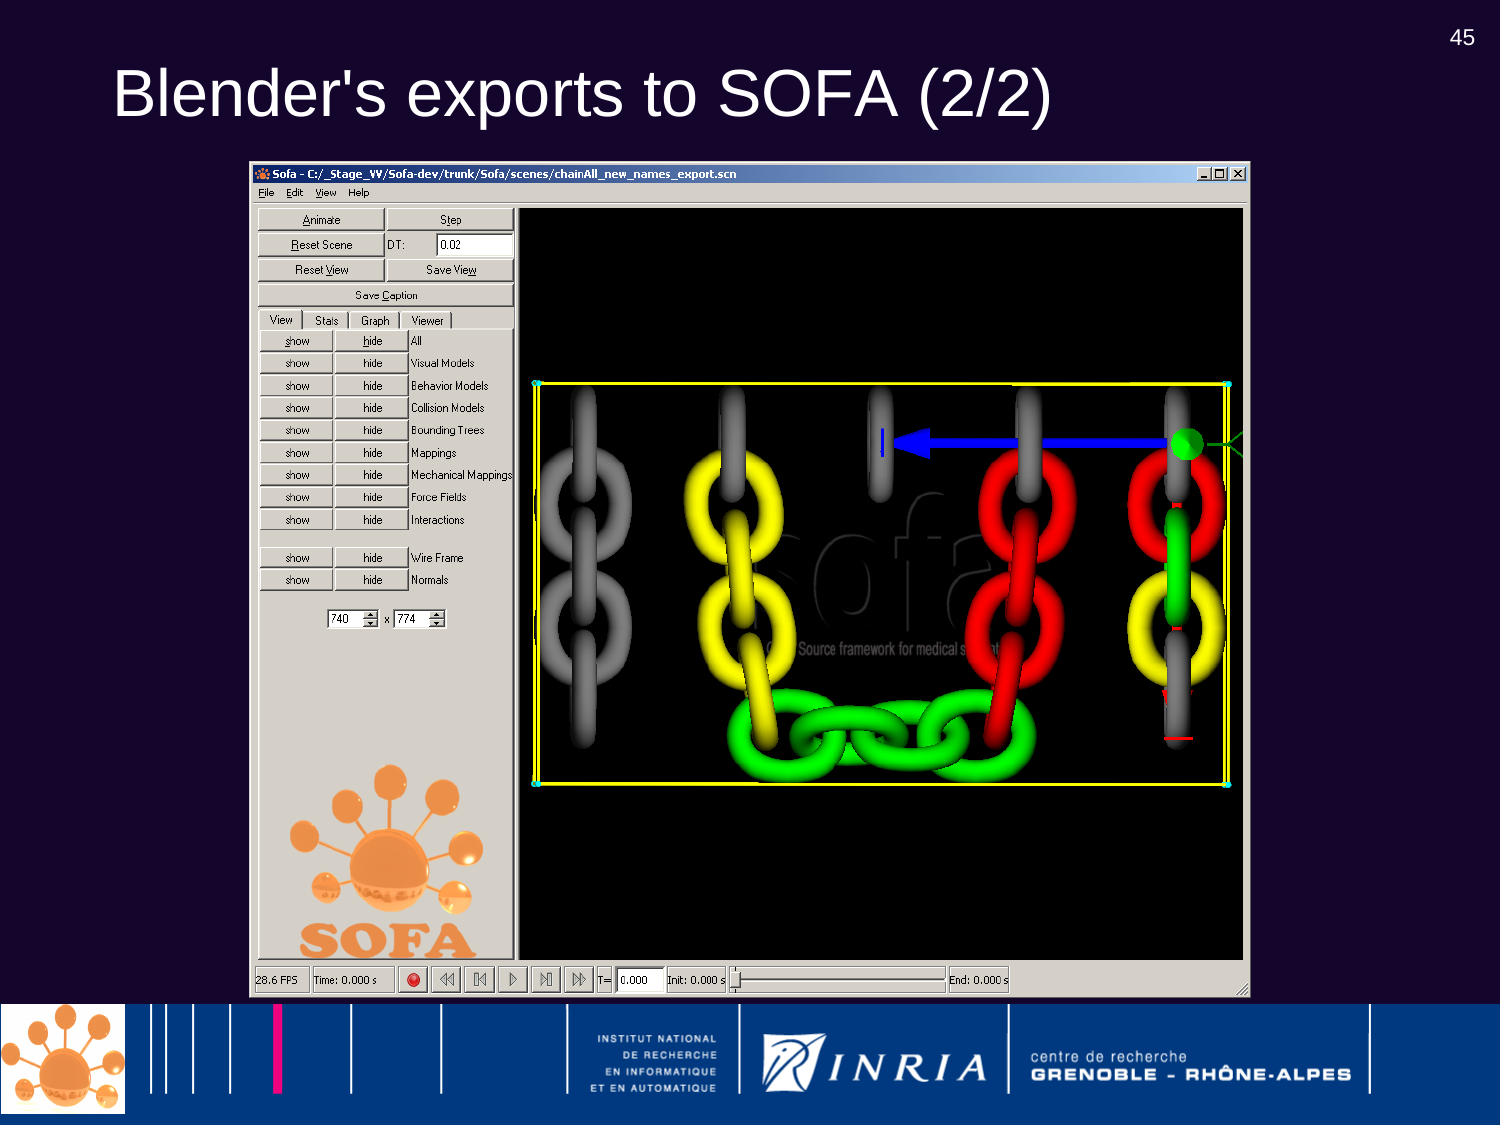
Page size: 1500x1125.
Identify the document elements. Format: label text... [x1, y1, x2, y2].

picture [0, 1004, 1500, 1125]
title Blender's exports to SOFA (2/2) [112, 0, 1474, 188]
picture [249, 188, 1251, 998]
